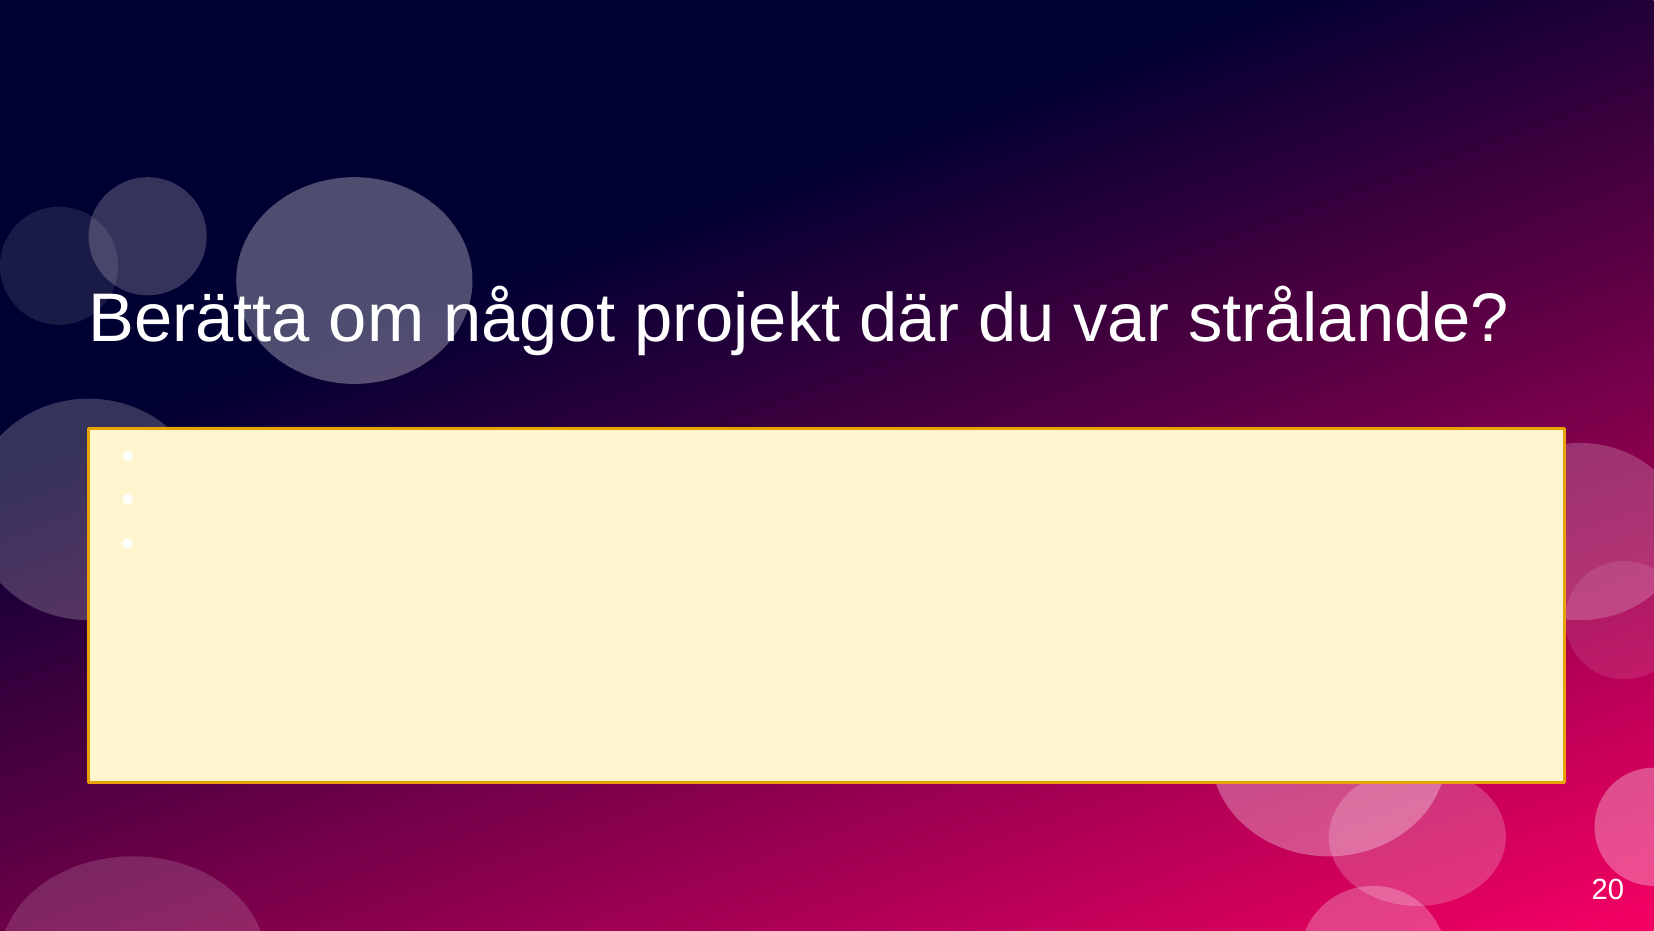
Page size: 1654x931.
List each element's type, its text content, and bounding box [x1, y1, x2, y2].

text_box [88, 428, 1565, 783]
title Berätta om något projekt där du var strålande? [88, 236, 1565, 399]
